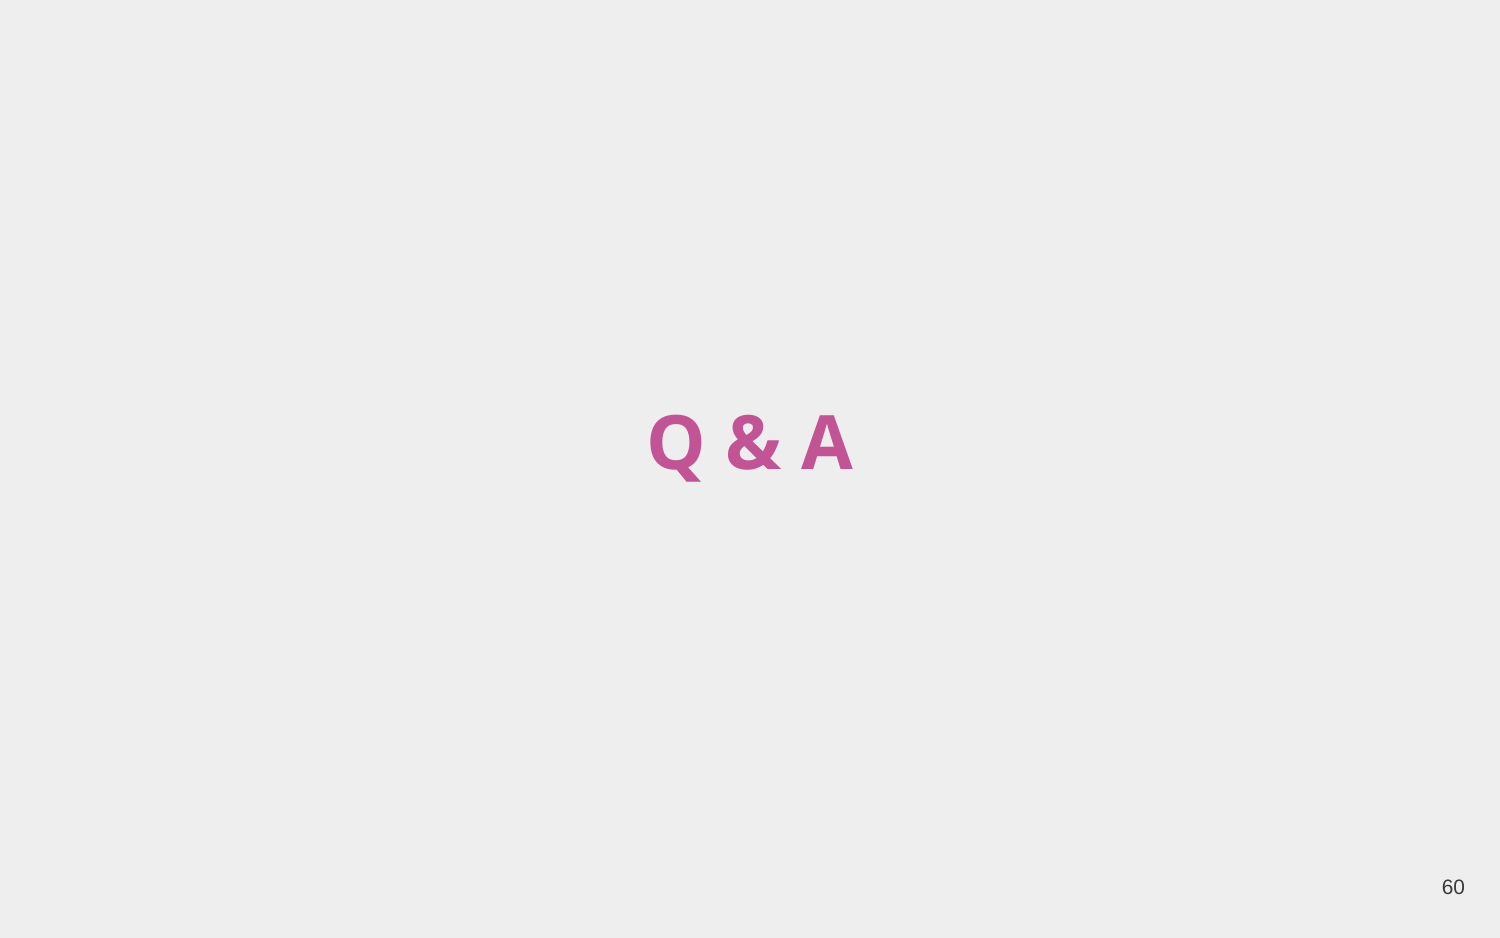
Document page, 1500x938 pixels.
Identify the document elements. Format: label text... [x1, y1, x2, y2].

title Q & A [51, 300, 1449, 579]
slide_number <number> [1389, 849, 1480, 922]
